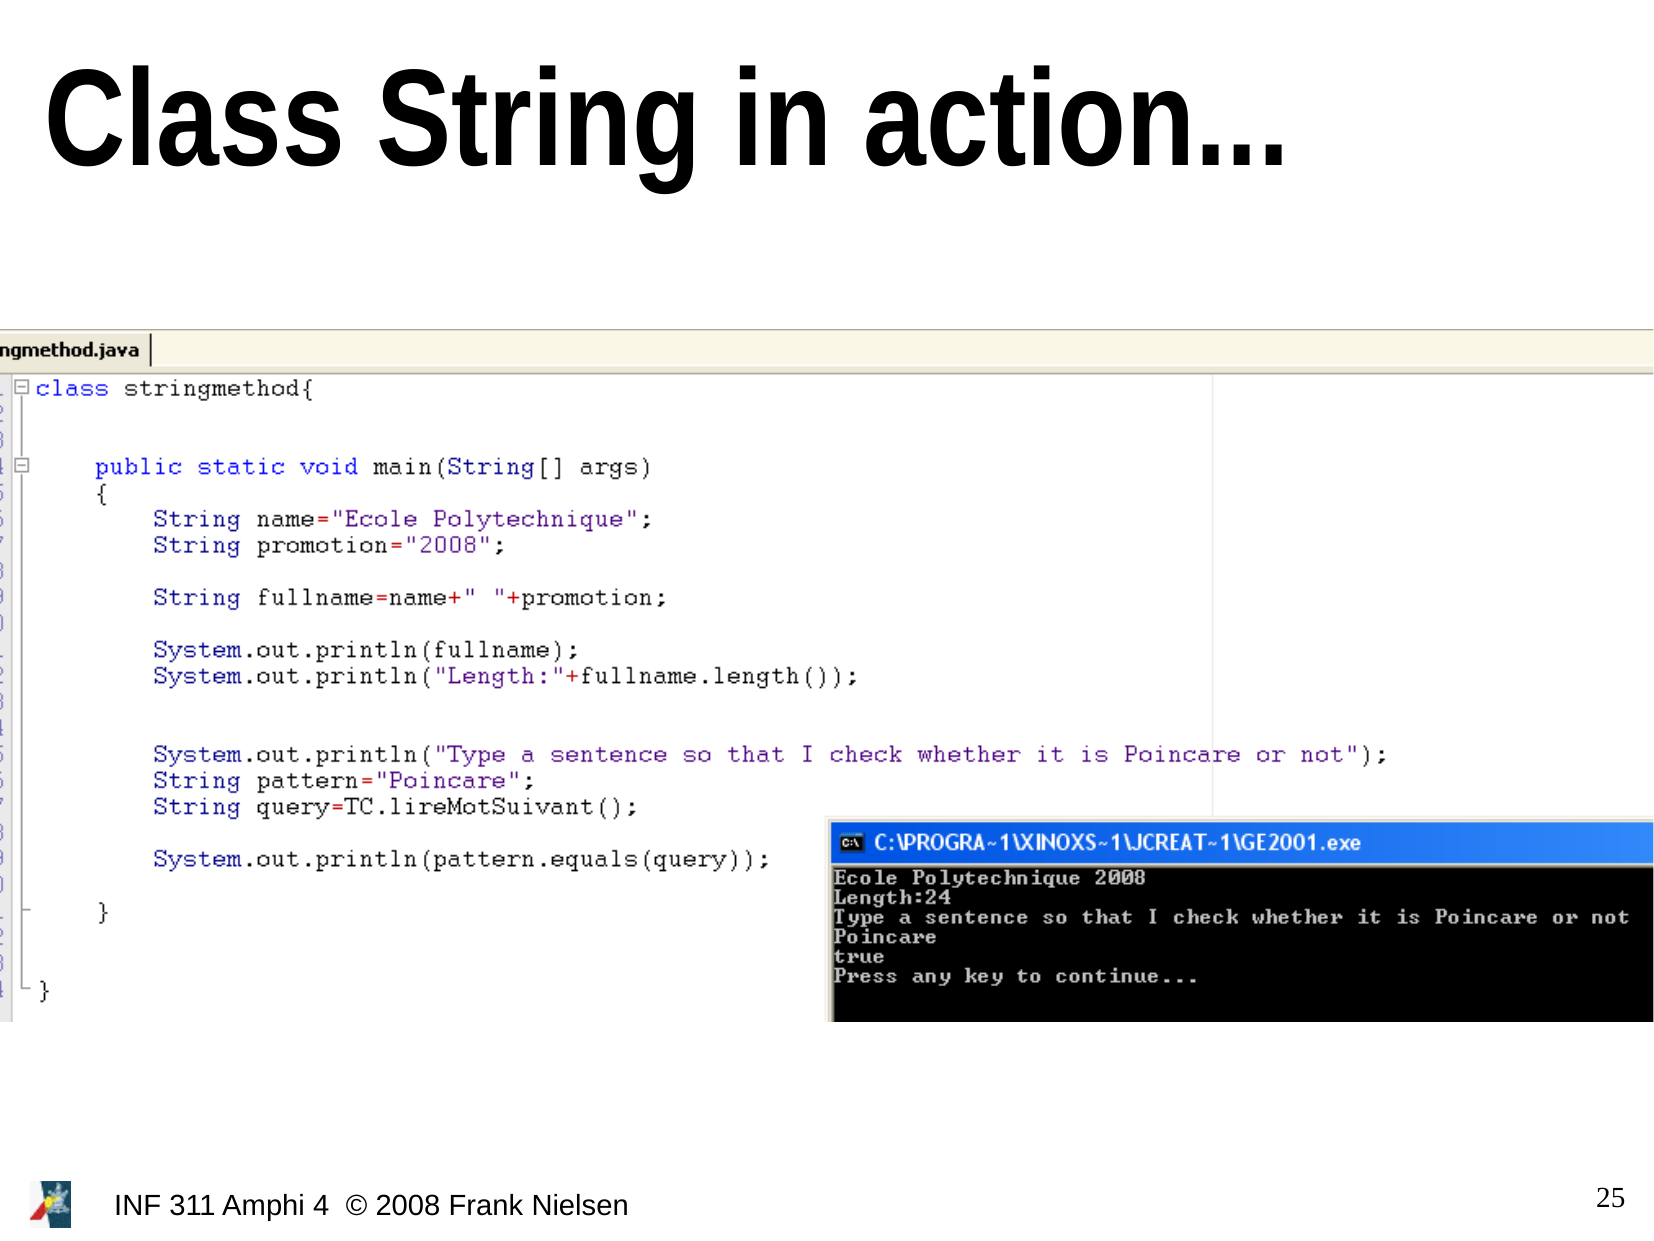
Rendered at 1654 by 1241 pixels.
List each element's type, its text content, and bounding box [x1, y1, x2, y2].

text_box Class String in action... [29, 29, 1306, 202]
picture [29, 1181, 71, 1228]
picture [0, 329, 1654, 1022]
